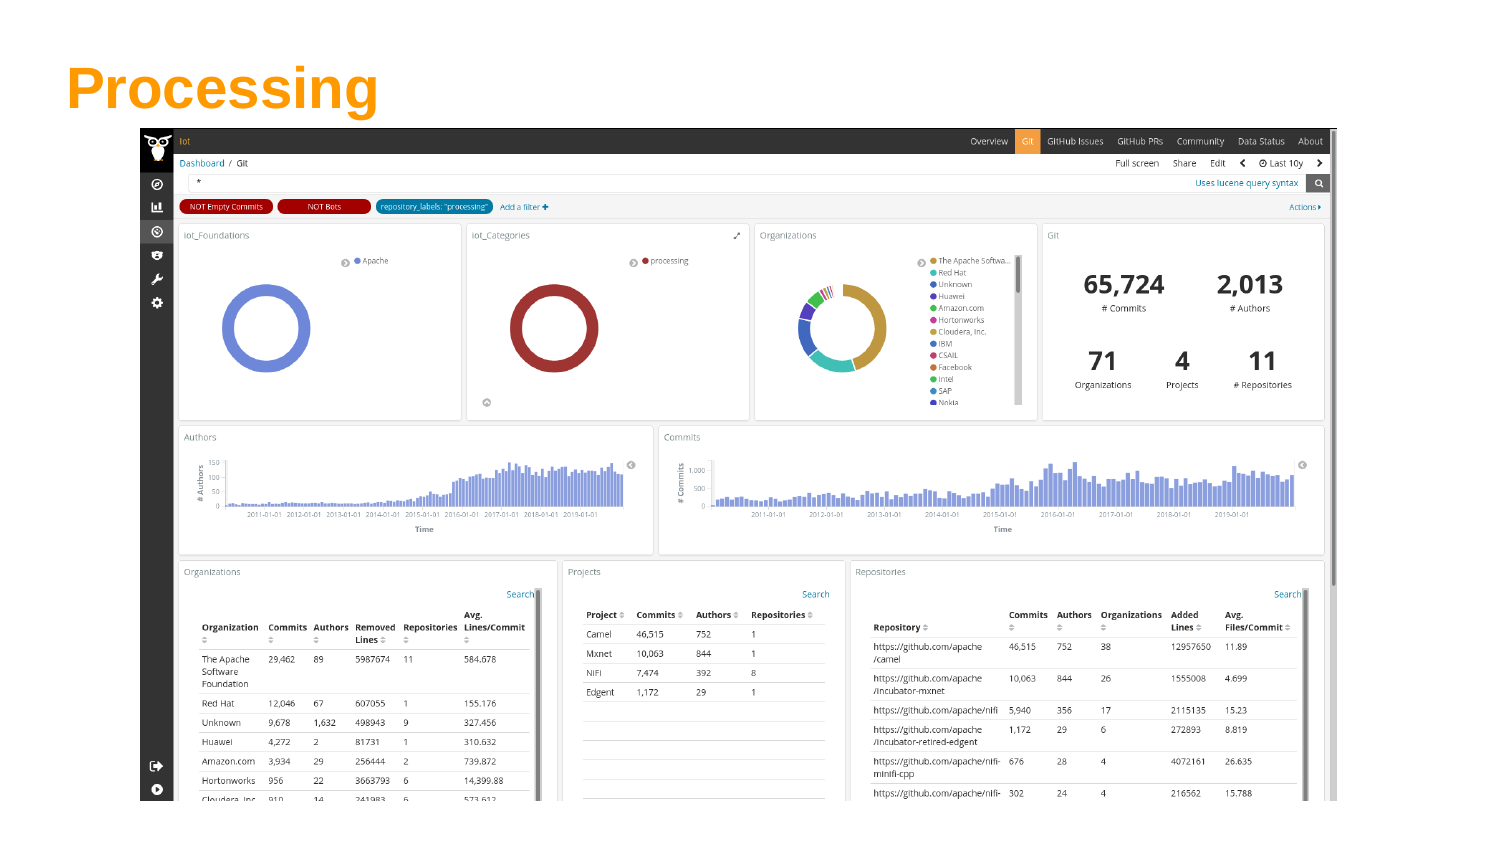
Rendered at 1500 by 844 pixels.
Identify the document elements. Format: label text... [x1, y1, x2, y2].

title Processing [51, 35, 1449, 130]
picture [140, 128, 1337, 801]
